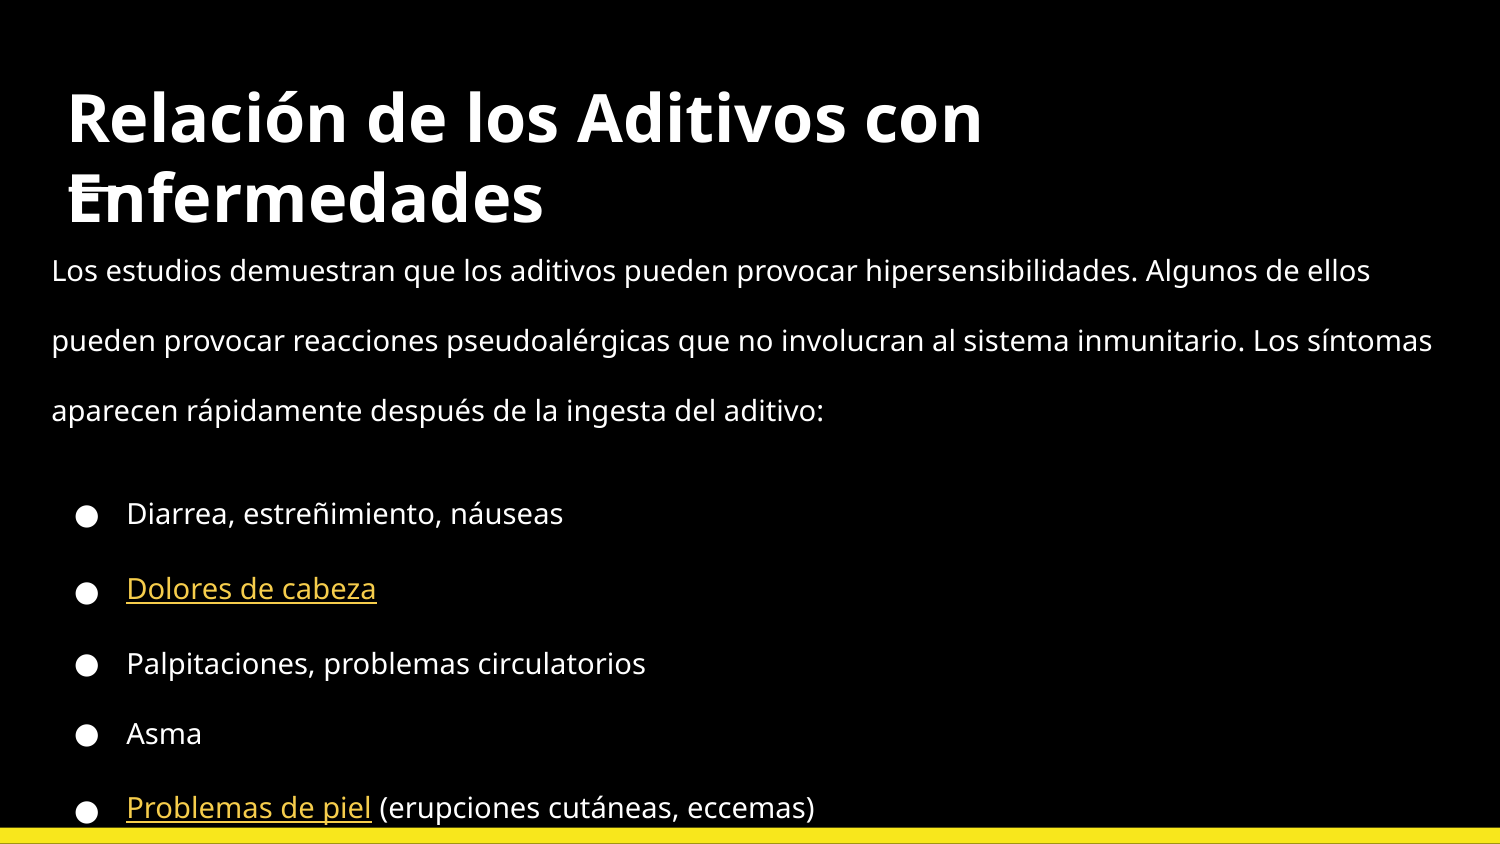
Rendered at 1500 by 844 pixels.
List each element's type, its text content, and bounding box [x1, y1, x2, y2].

list Los estudios demuestran que los aditivos pueden provocar hipersensibilidades. Algunos de ellos pueden provocar reacciones pseudoalérgicas que no involucran al sistema inmunitario. Los síntomas aparecen rápidamente después de la ingesta del aditivo: Diarrea, estreñimiento, náuseas Dolores de cabeza Palpitaciones, problemas circulatorios Asma Problemas de piel (erupciones cutáneas, eccemas) [36, 202, 1449, 750]
title Relación de los Aditivos con Enfermedades [51, 61, 1449, 167]
